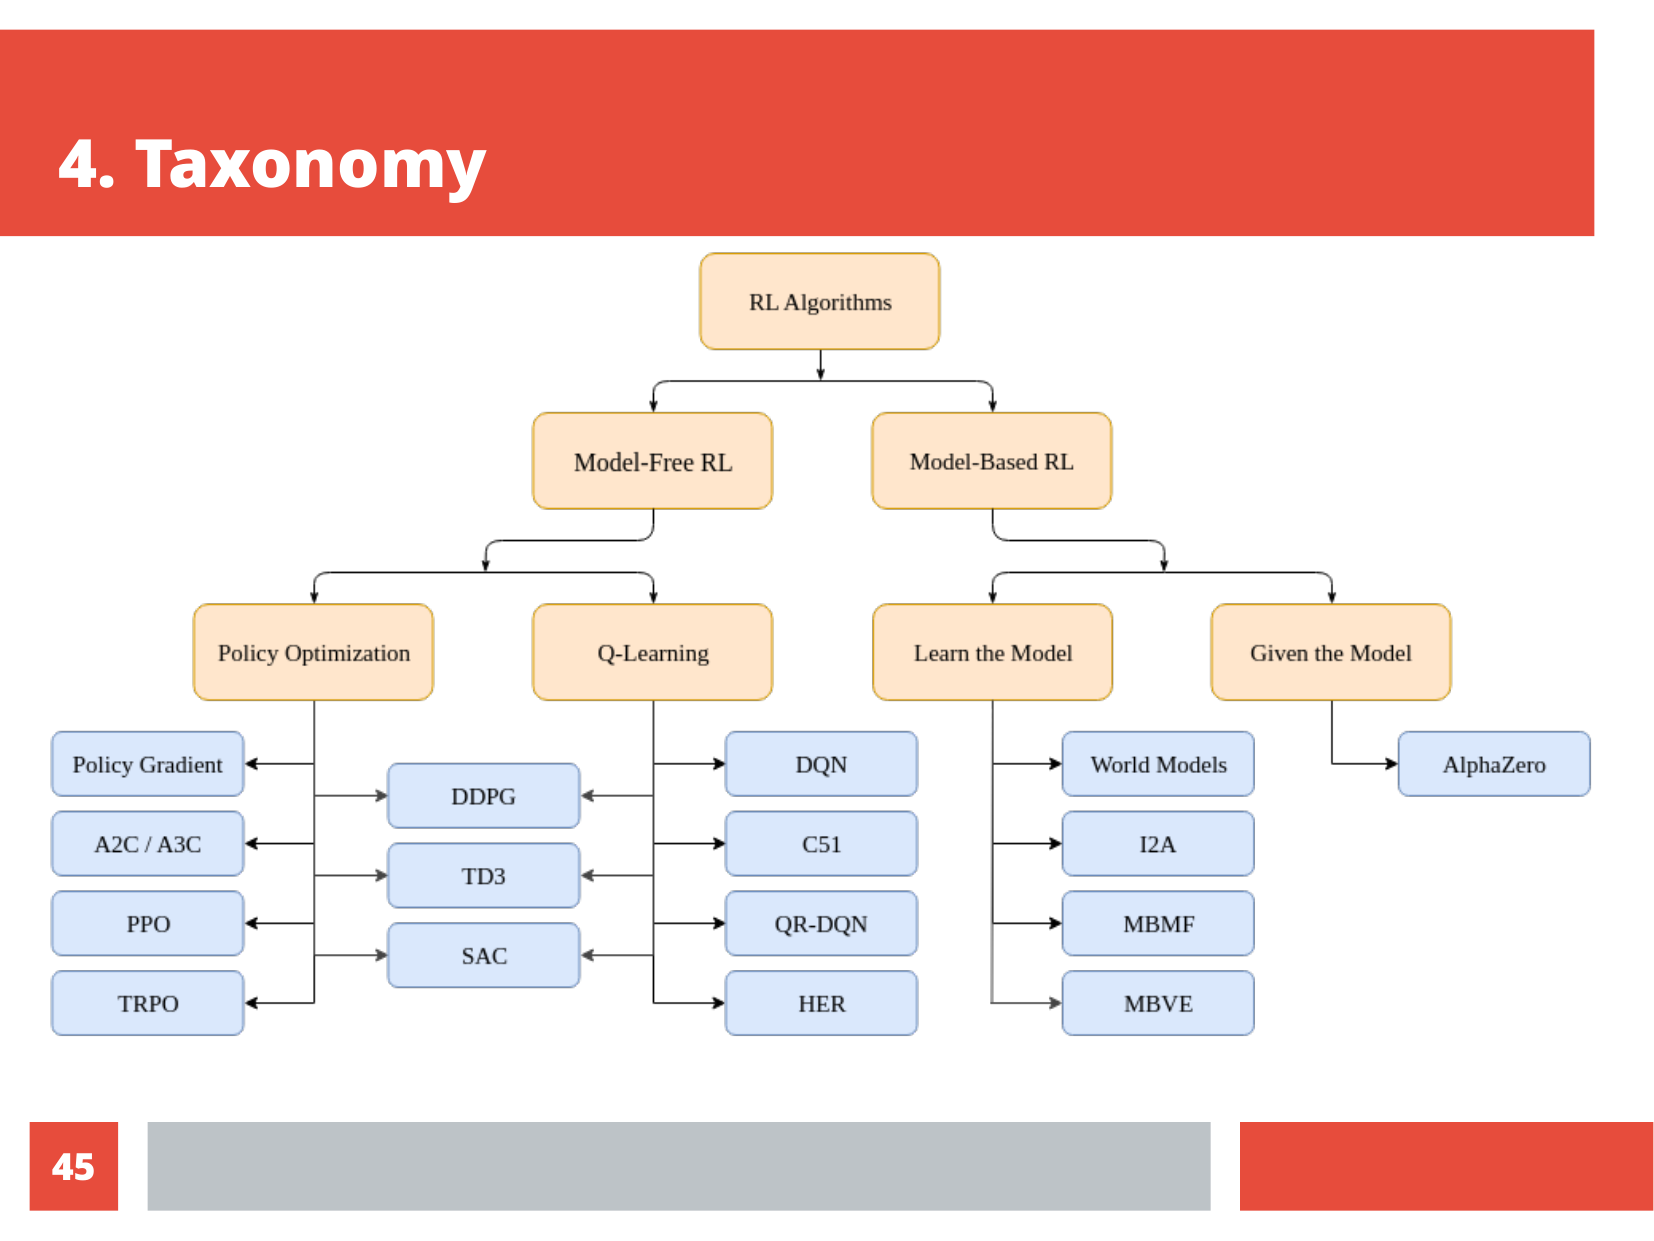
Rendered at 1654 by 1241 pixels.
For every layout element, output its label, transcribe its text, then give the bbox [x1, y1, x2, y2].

picture [35, 237, 1607, 1052]
title 4. Taxonomy [59, 59, 1595, 207]
